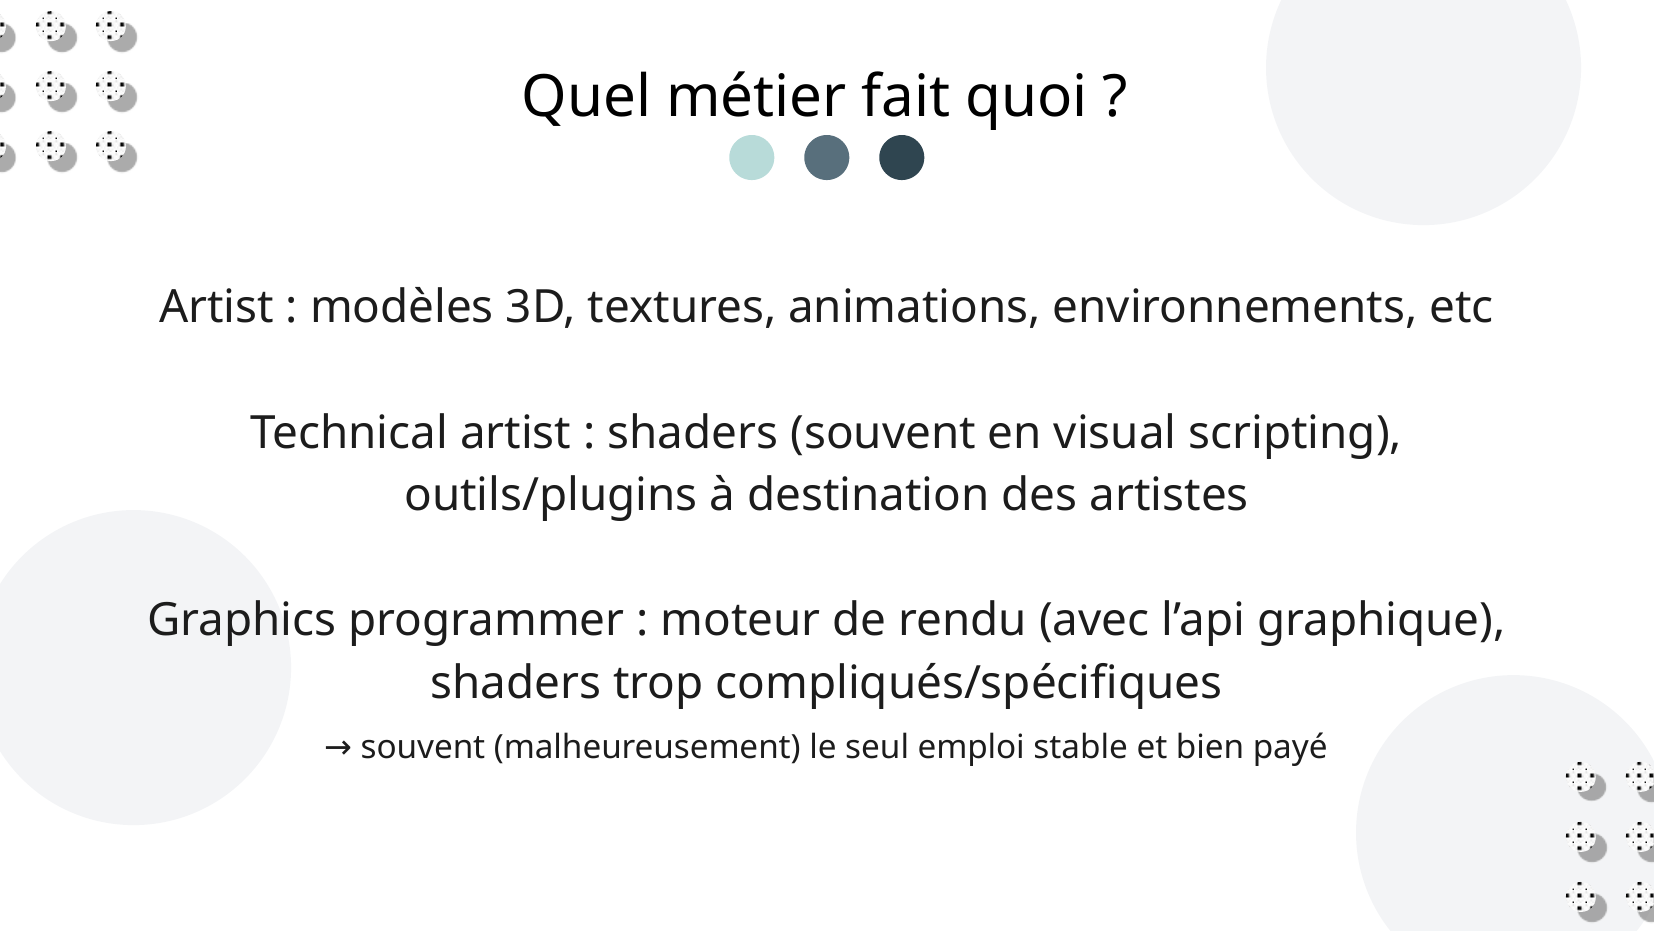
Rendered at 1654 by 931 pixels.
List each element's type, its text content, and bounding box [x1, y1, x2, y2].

text_box [729, 135, 775, 181]
picture [0, 134, 7, 159]
text_box Artist : modèles 3D, textures, animations, environnements, etc Technical artist : shaders (souvent en visual scripting), outils/plugins à destination des artistes Graphics programmer : moteur de rendu (avec l’api graphique), shaders trop compliqués/spécifiques → souvent (malheureusement) le seul emploi stable et bien payé [59, 266, 1595, 901]
picture [95, 131, 127, 162]
picture [95, 71, 126, 102]
picture [1625, 881, 1654, 912]
text_box [804, 135, 850, 181]
text_box Quel métier fait quoi ? [420, 46, 1231, 132]
picture [35, 71, 66, 102]
picture [1566, 892, 1596, 912]
picture [0, 74, 6, 99]
text_box [879, 135, 925, 181]
picture [0, 14, 6, 39]
picture [35, 131, 67, 162]
picture [1625, 761, 1654, 792]
picture [95, 11, 126, 42]
picture [1625, 821, 1654, 852]
picture [35, 11, 66, 42]
